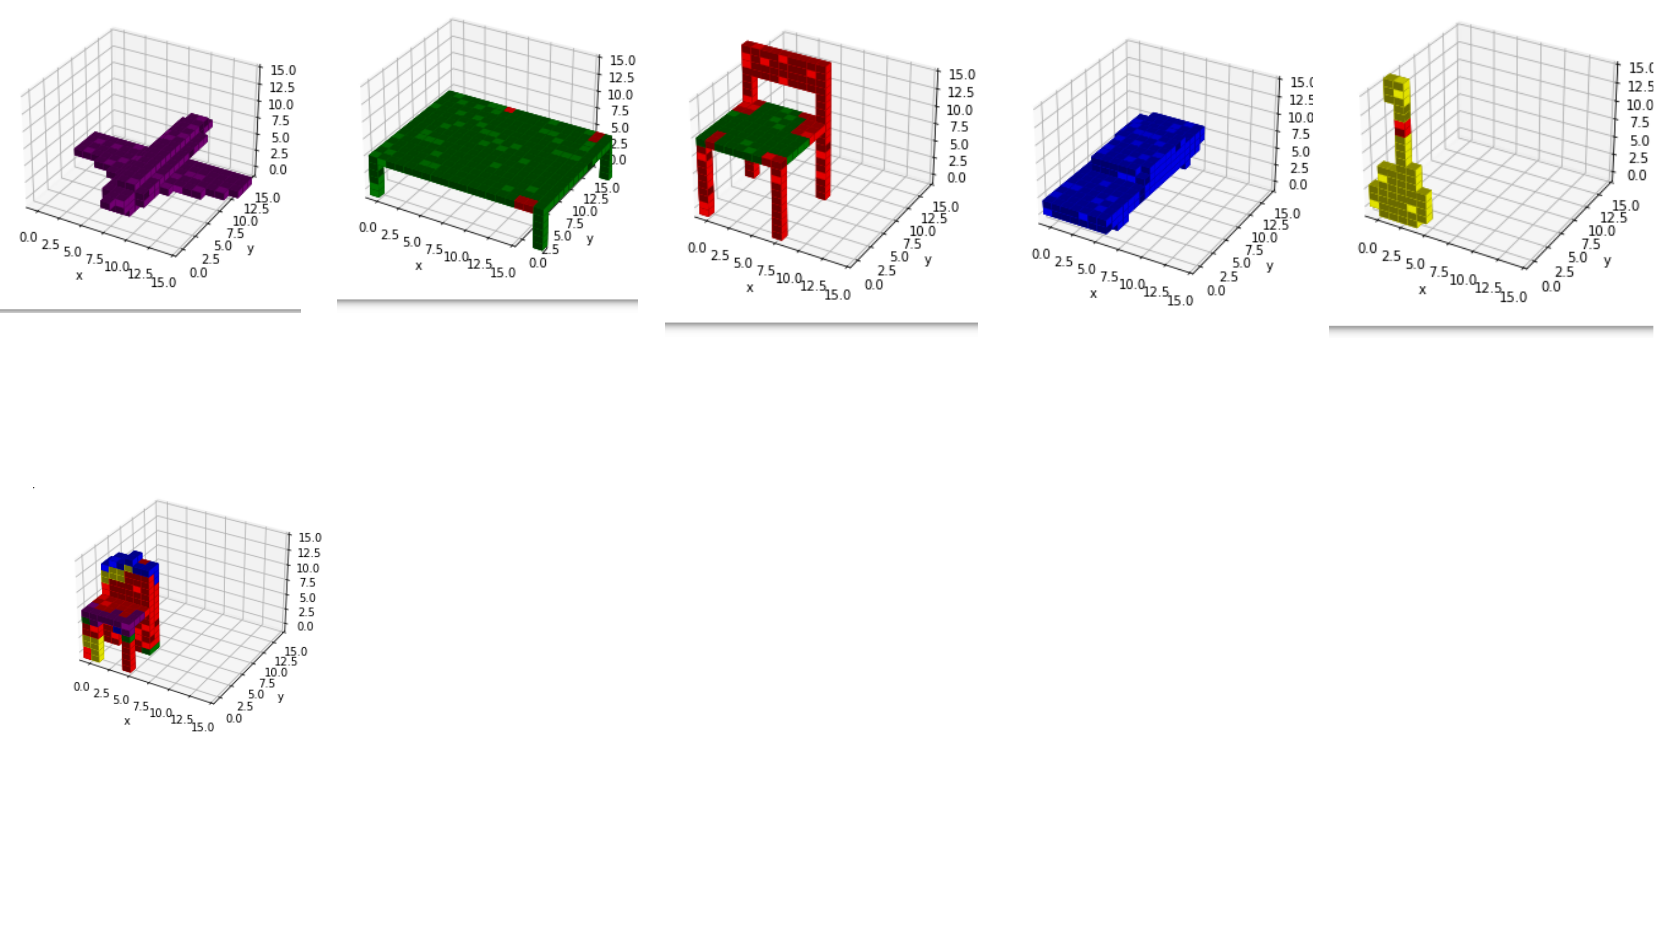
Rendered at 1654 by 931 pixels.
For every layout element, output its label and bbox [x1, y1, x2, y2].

picture [0, 0, 301, 313]
picture [665, 12, 978, 338]
picture [33, 487, 338, 751]
picture [337, 0, 638, 313]
picture [1003, 0, 1313, 322]
picture [1329, 0, 1654, 338]
